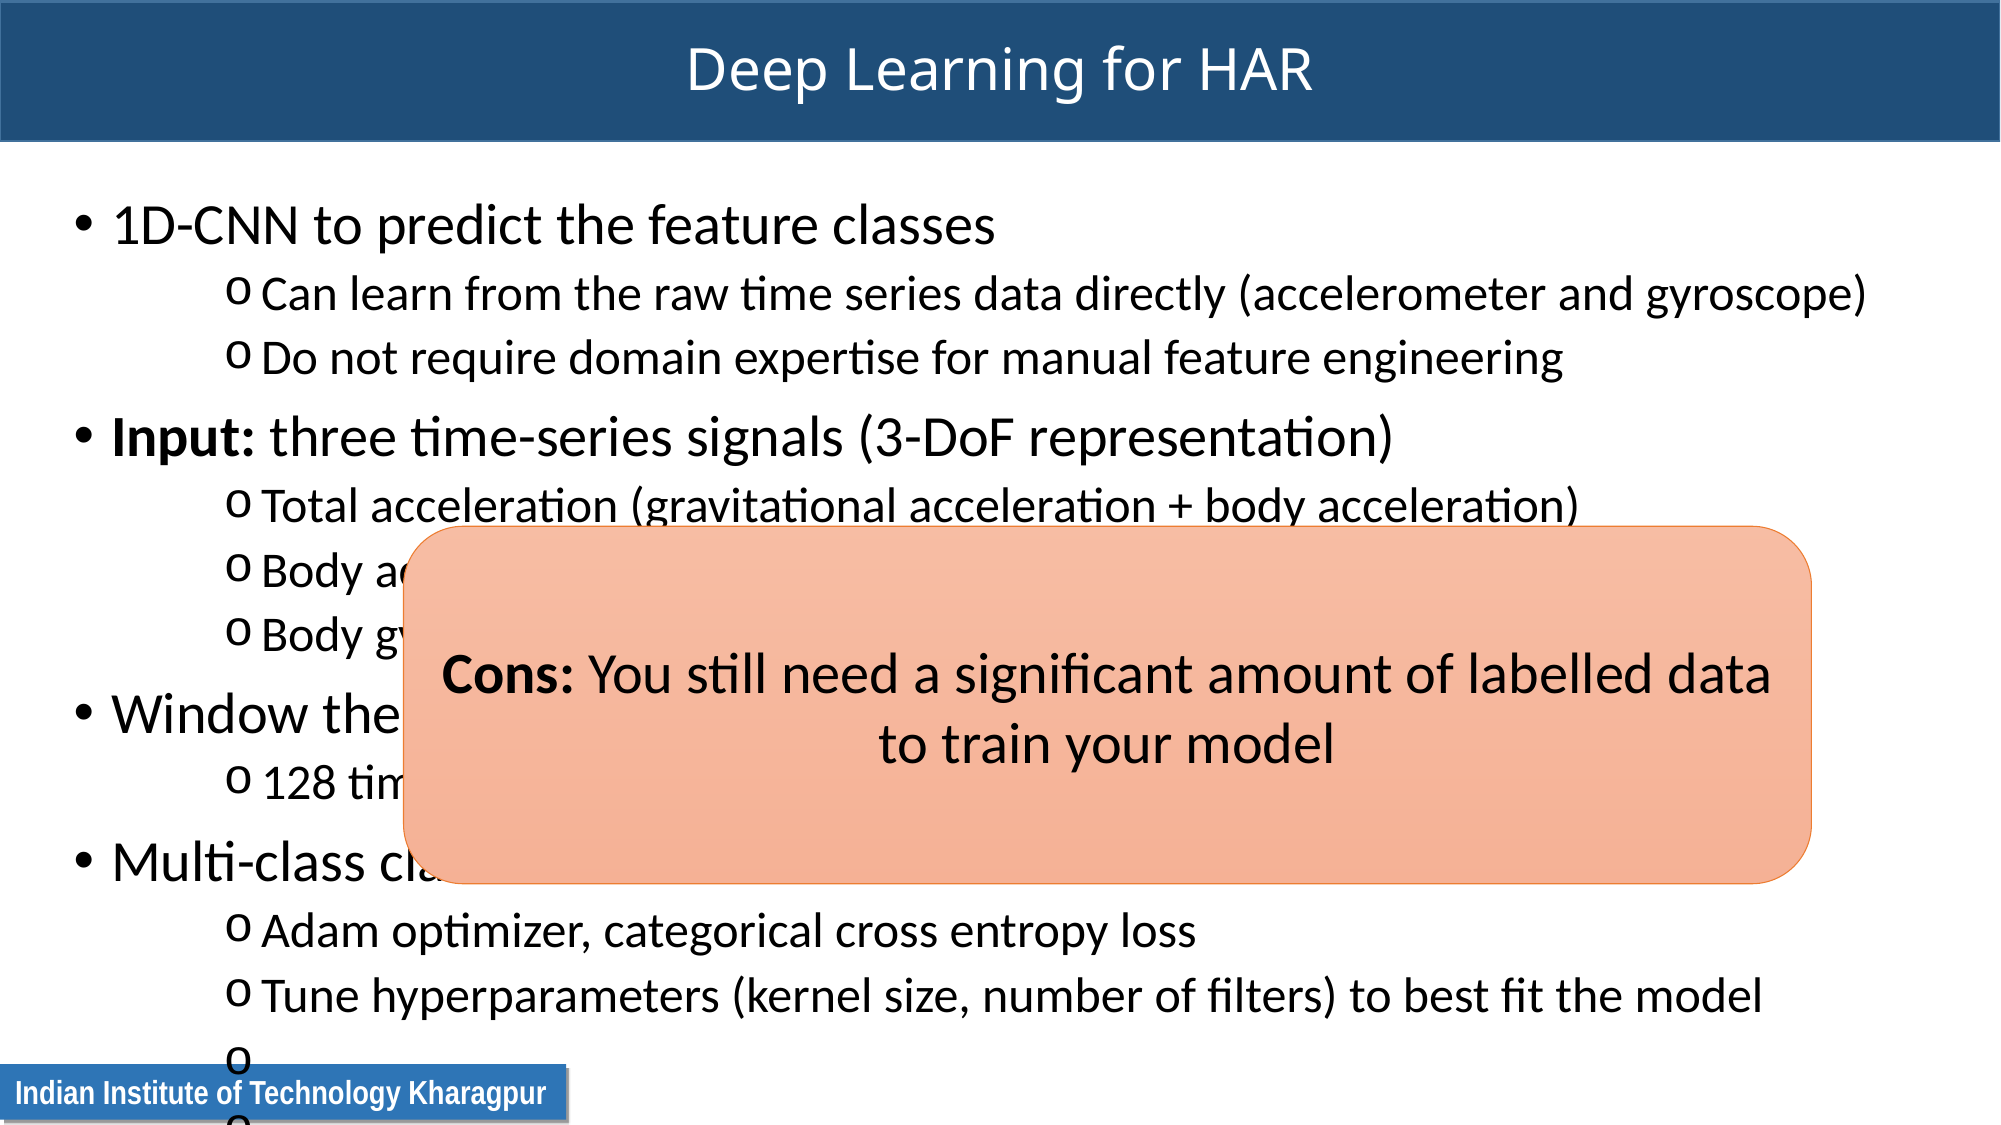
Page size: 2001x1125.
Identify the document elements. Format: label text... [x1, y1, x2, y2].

title Deep Learning for HAR [0, 1, 2000, 141]
text_box Cons: You still need a significant amount of labelled data to train your model [403, 526, 1812, 884]
list 1D-CNN to predict the feature classes Can learn from the raw time series data directly (accelerometer and gyroscope) Do not require domain expertise for manual feature engineering Input: three time-series signals (3-DoF representation) Total acceleration (gravitational acceleration + body acceleration) Body acceleration Body gyroscope Window the input data – one sample is one window 128 time-steps Multi-class classification Adam optimizer, categorical cross entropy loss Tune hyperparameters (kernel size, number of filters) to best fit the model [58, 186, 1954, 1065]
